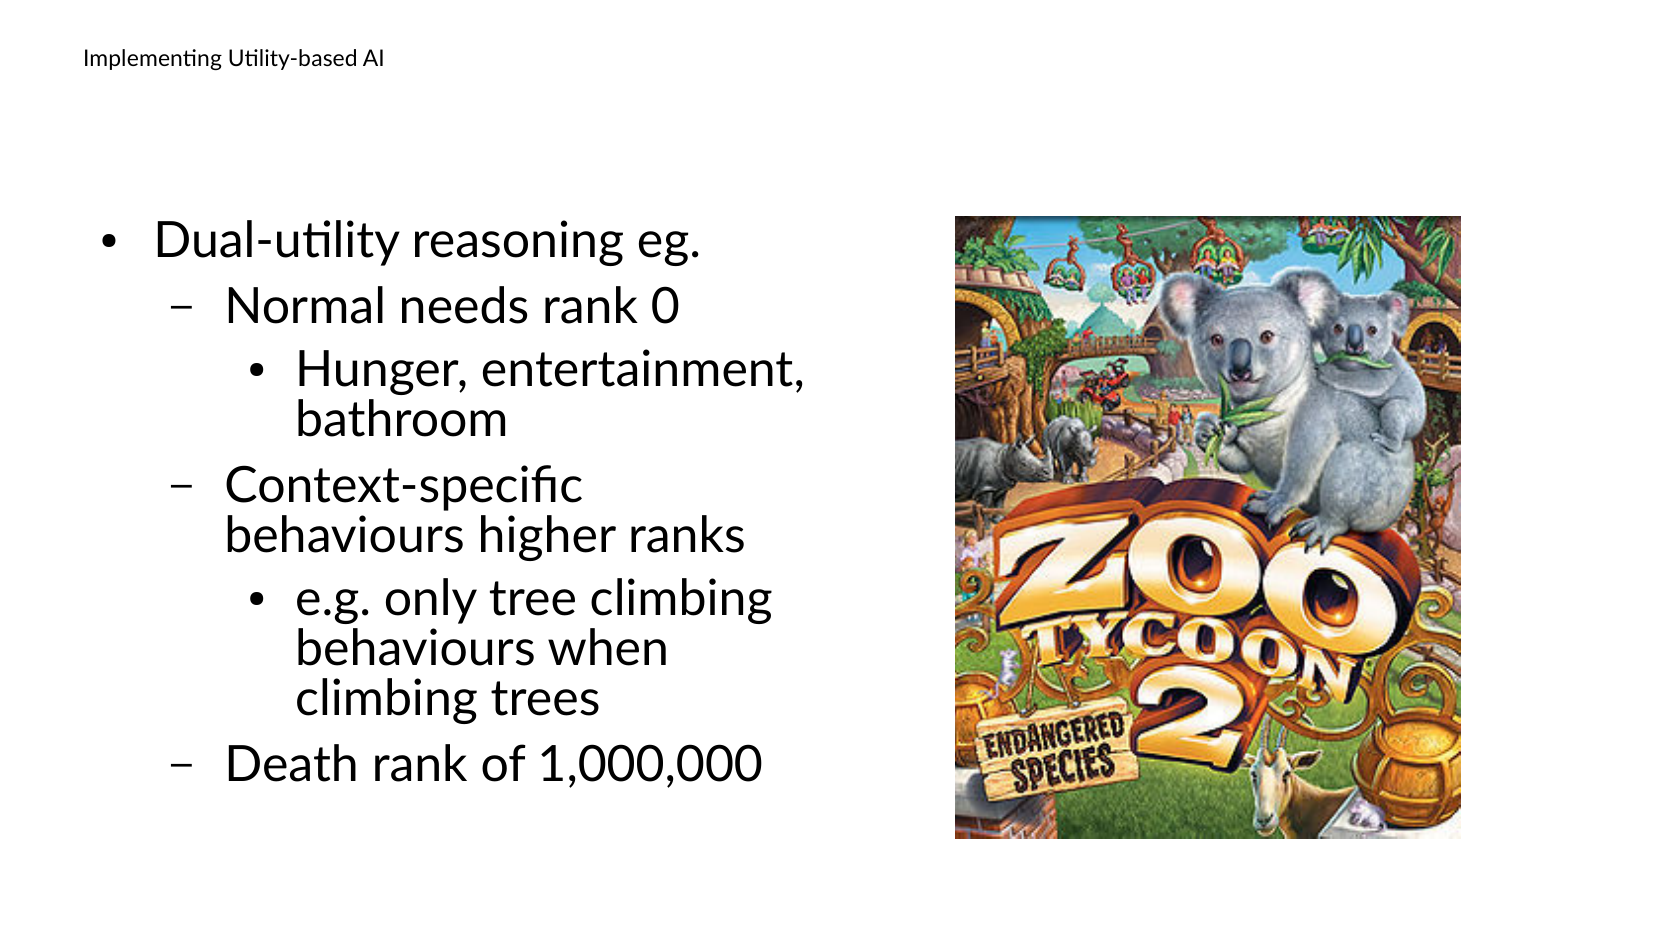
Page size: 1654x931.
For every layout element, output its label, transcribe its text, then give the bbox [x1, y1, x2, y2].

title Implementing Utility-based AI [83, 0, 1571, 119]
picture [955, 216, 1461, 839]
list Dual-utility reasoning eg. Normal needs rank 0 Hunger, entertainment, bathroom Context-specific behaviours higher ranks e.g. only tree climbing behaviours when climbing trees Death rank of 1,000,000 [82, 217, 809, 839]
